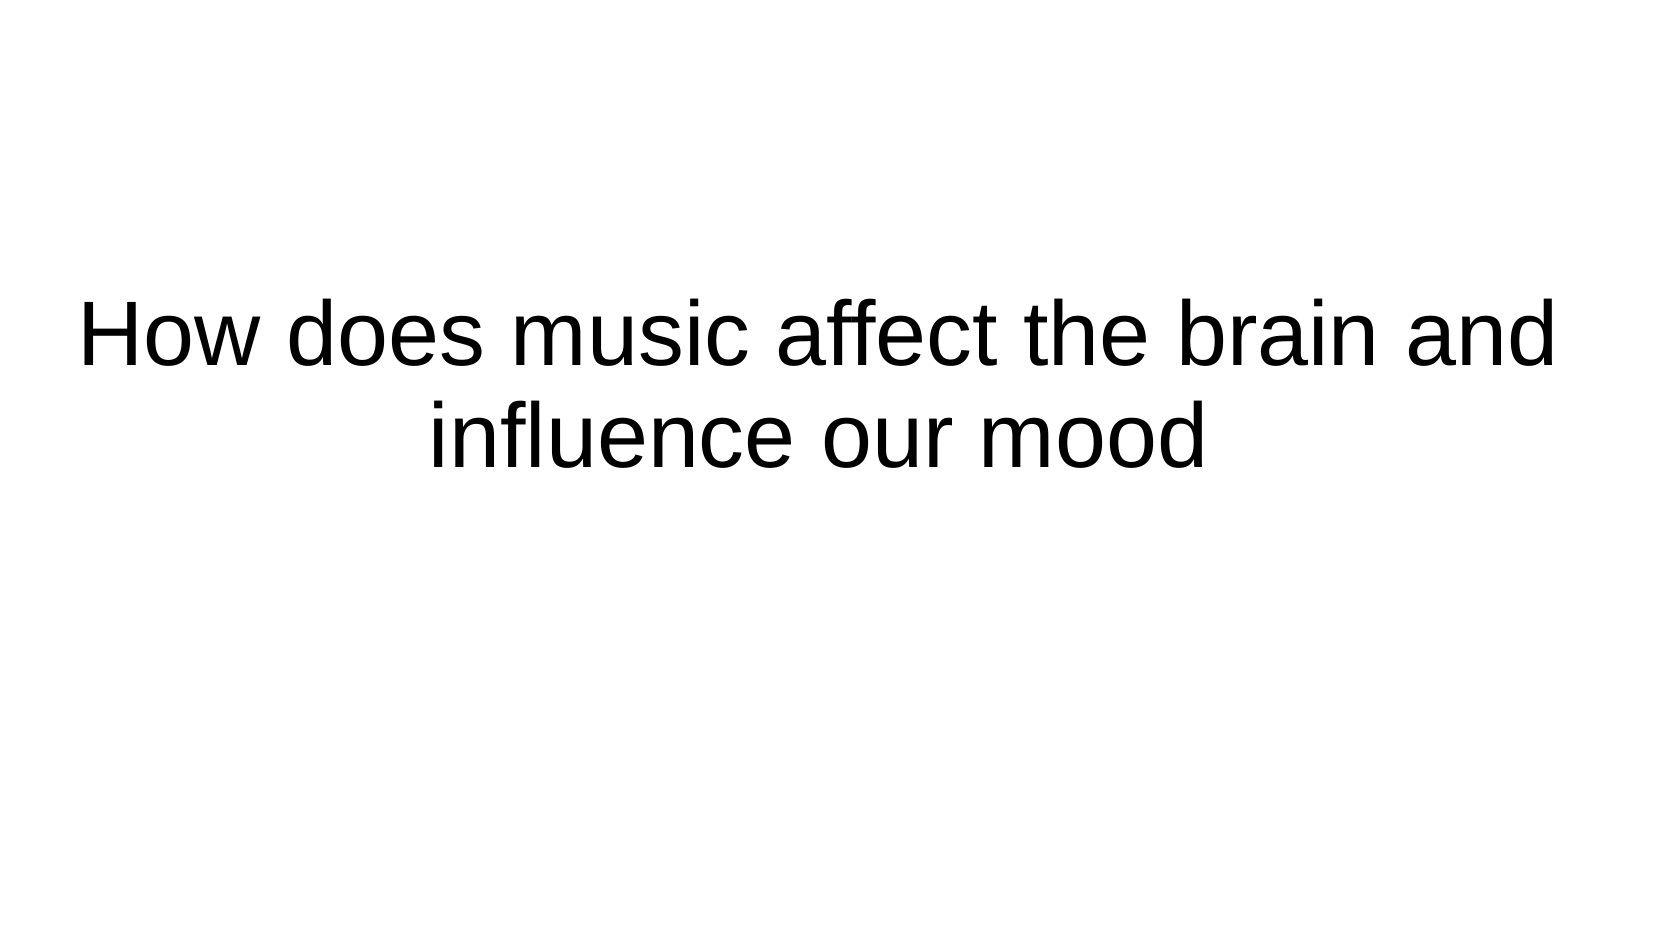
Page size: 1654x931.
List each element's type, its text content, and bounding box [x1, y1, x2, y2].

title How does music affect the brain and influence our mood [75, 282, 1564, 488]
